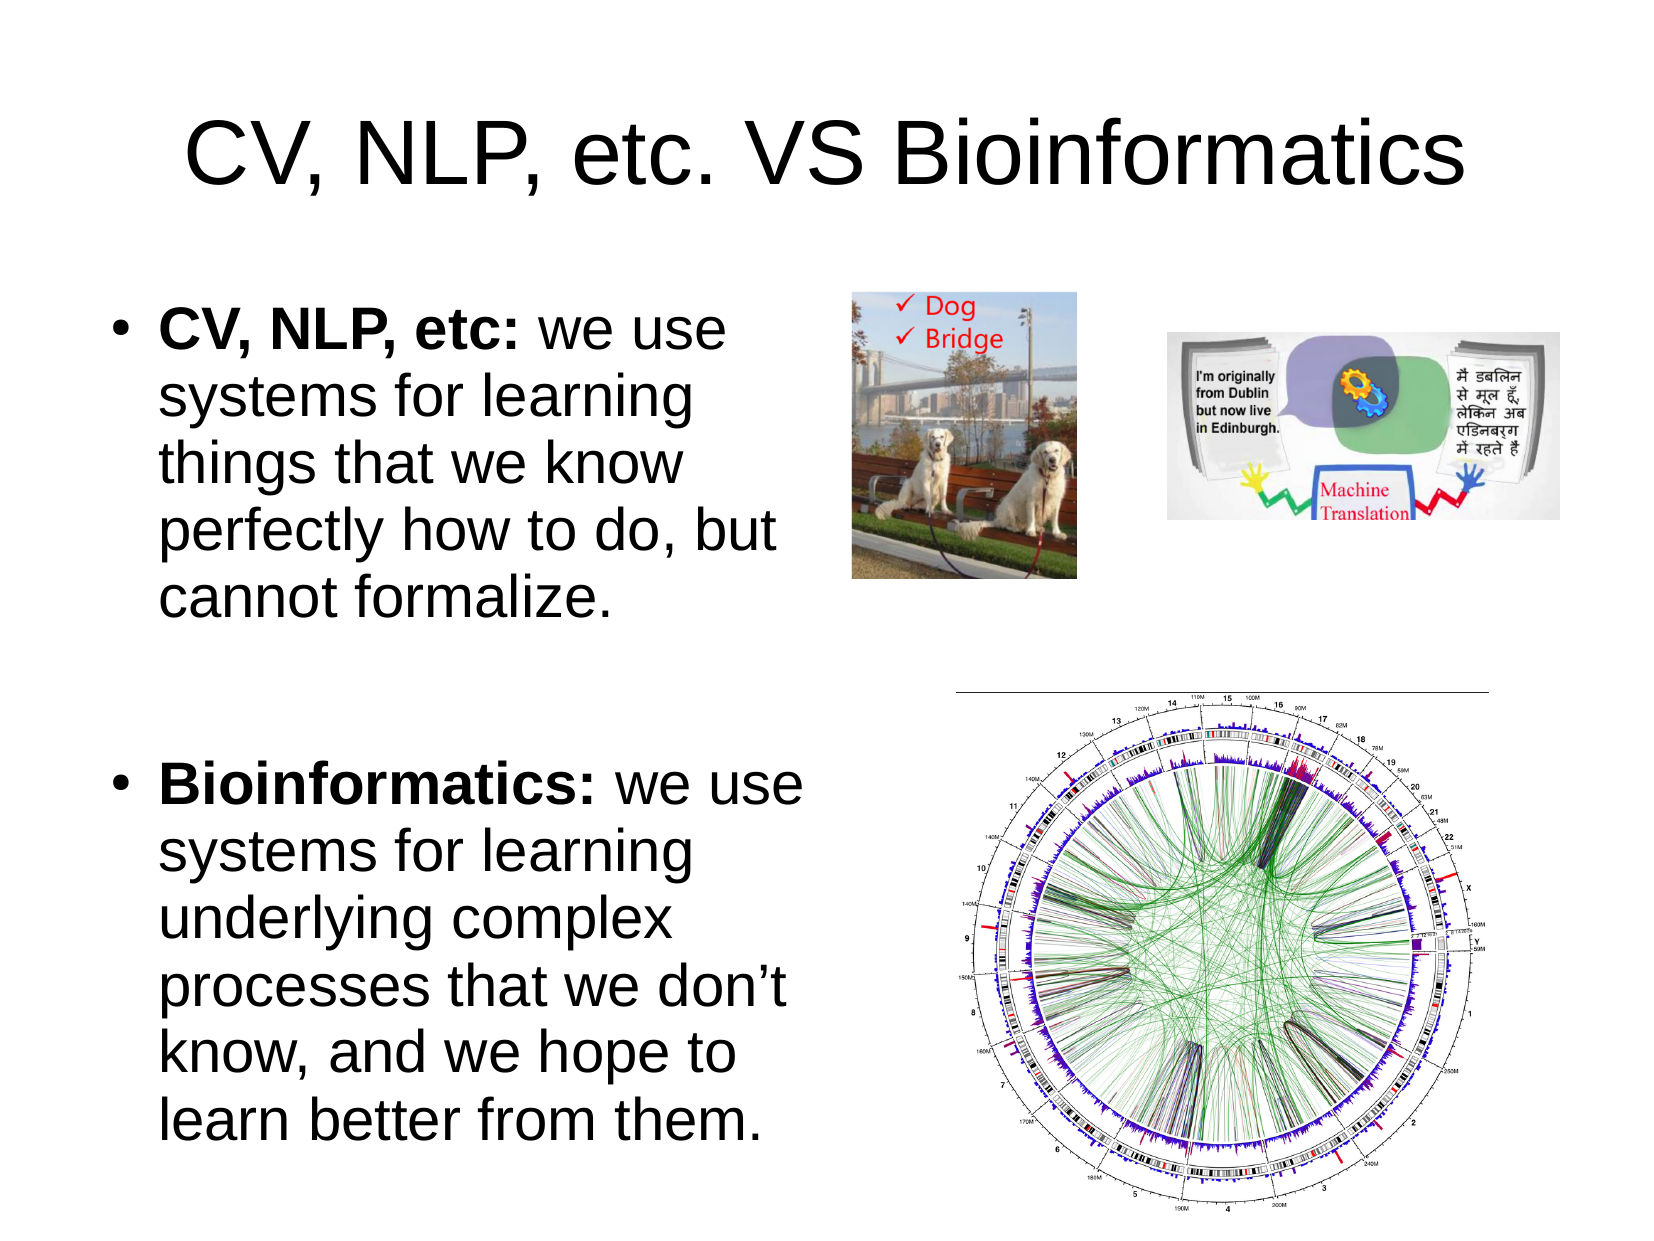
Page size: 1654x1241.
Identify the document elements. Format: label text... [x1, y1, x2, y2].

picture [1167, 332, 1560, 520]
picture [850, 290, 1077, 579]
title CV, NLP, etc. VS Bioinformatics [82, 49, 1571, 257]
picture [956, 692, 1489, 1217]
list CV, NLP, etc: we use systems for learning things that we know perfectly how to do, but cannot formalize. Bioinformatics: we use systems for learning underlying complex processes that we don’t know, and we hope to learn better from them. [94, 295, 839, 1158]
